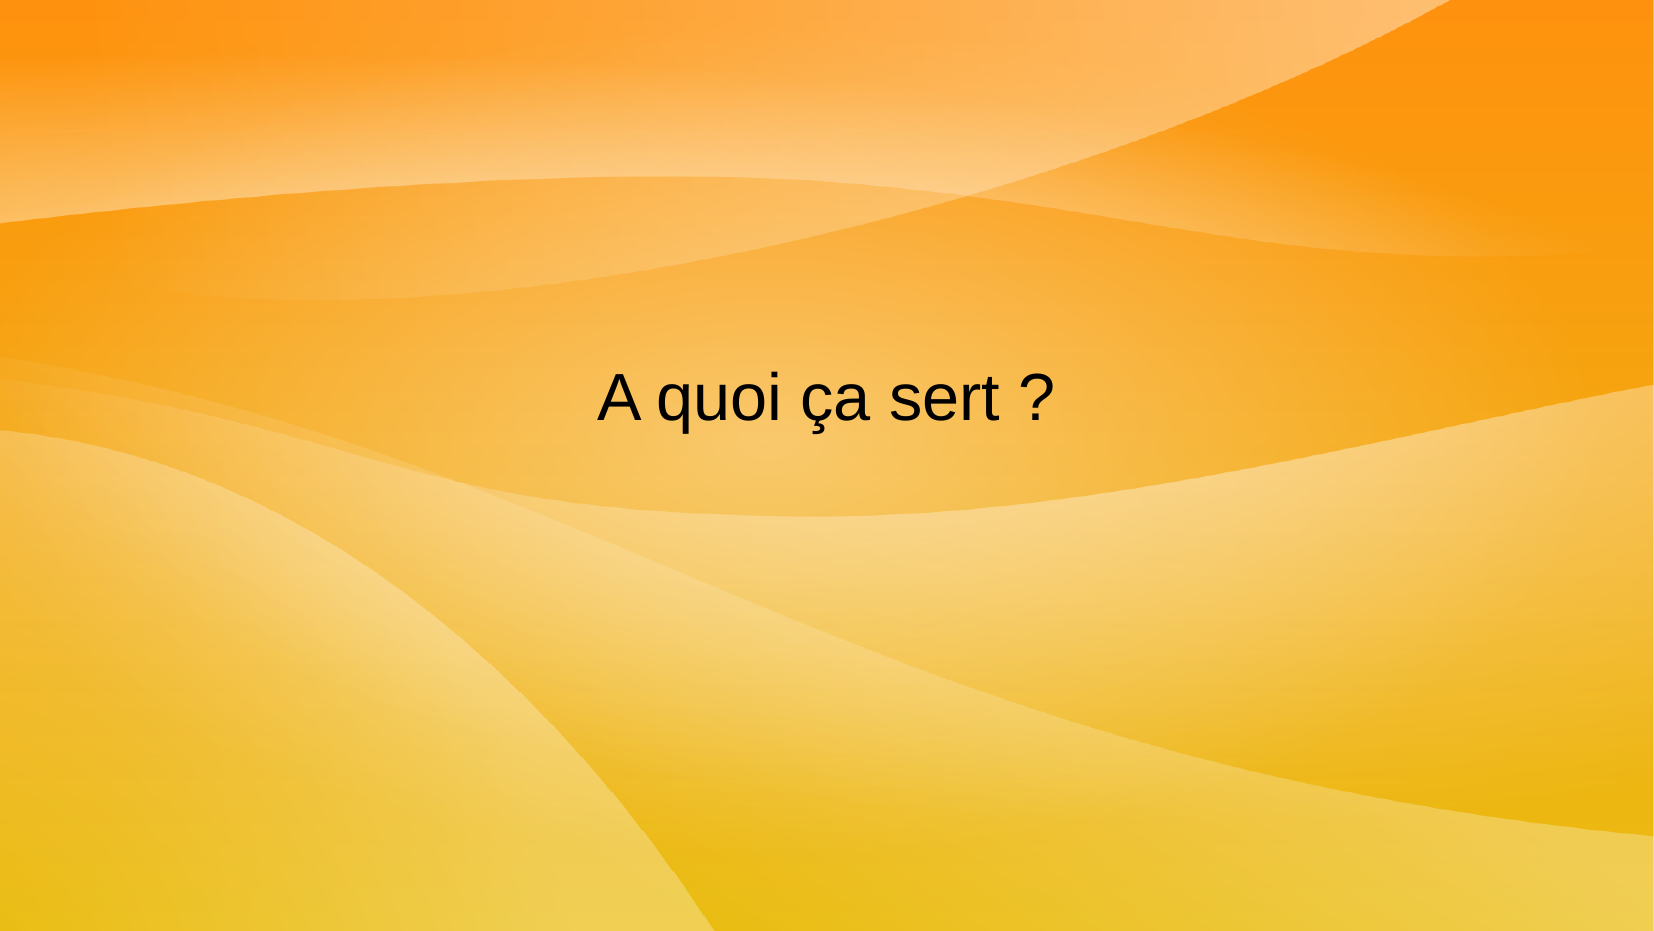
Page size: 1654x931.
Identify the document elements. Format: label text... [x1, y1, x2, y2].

picture [0, 0, 1654, 931]
subtitle A quoi ça sert ? [82, 37, 1571, 757]
